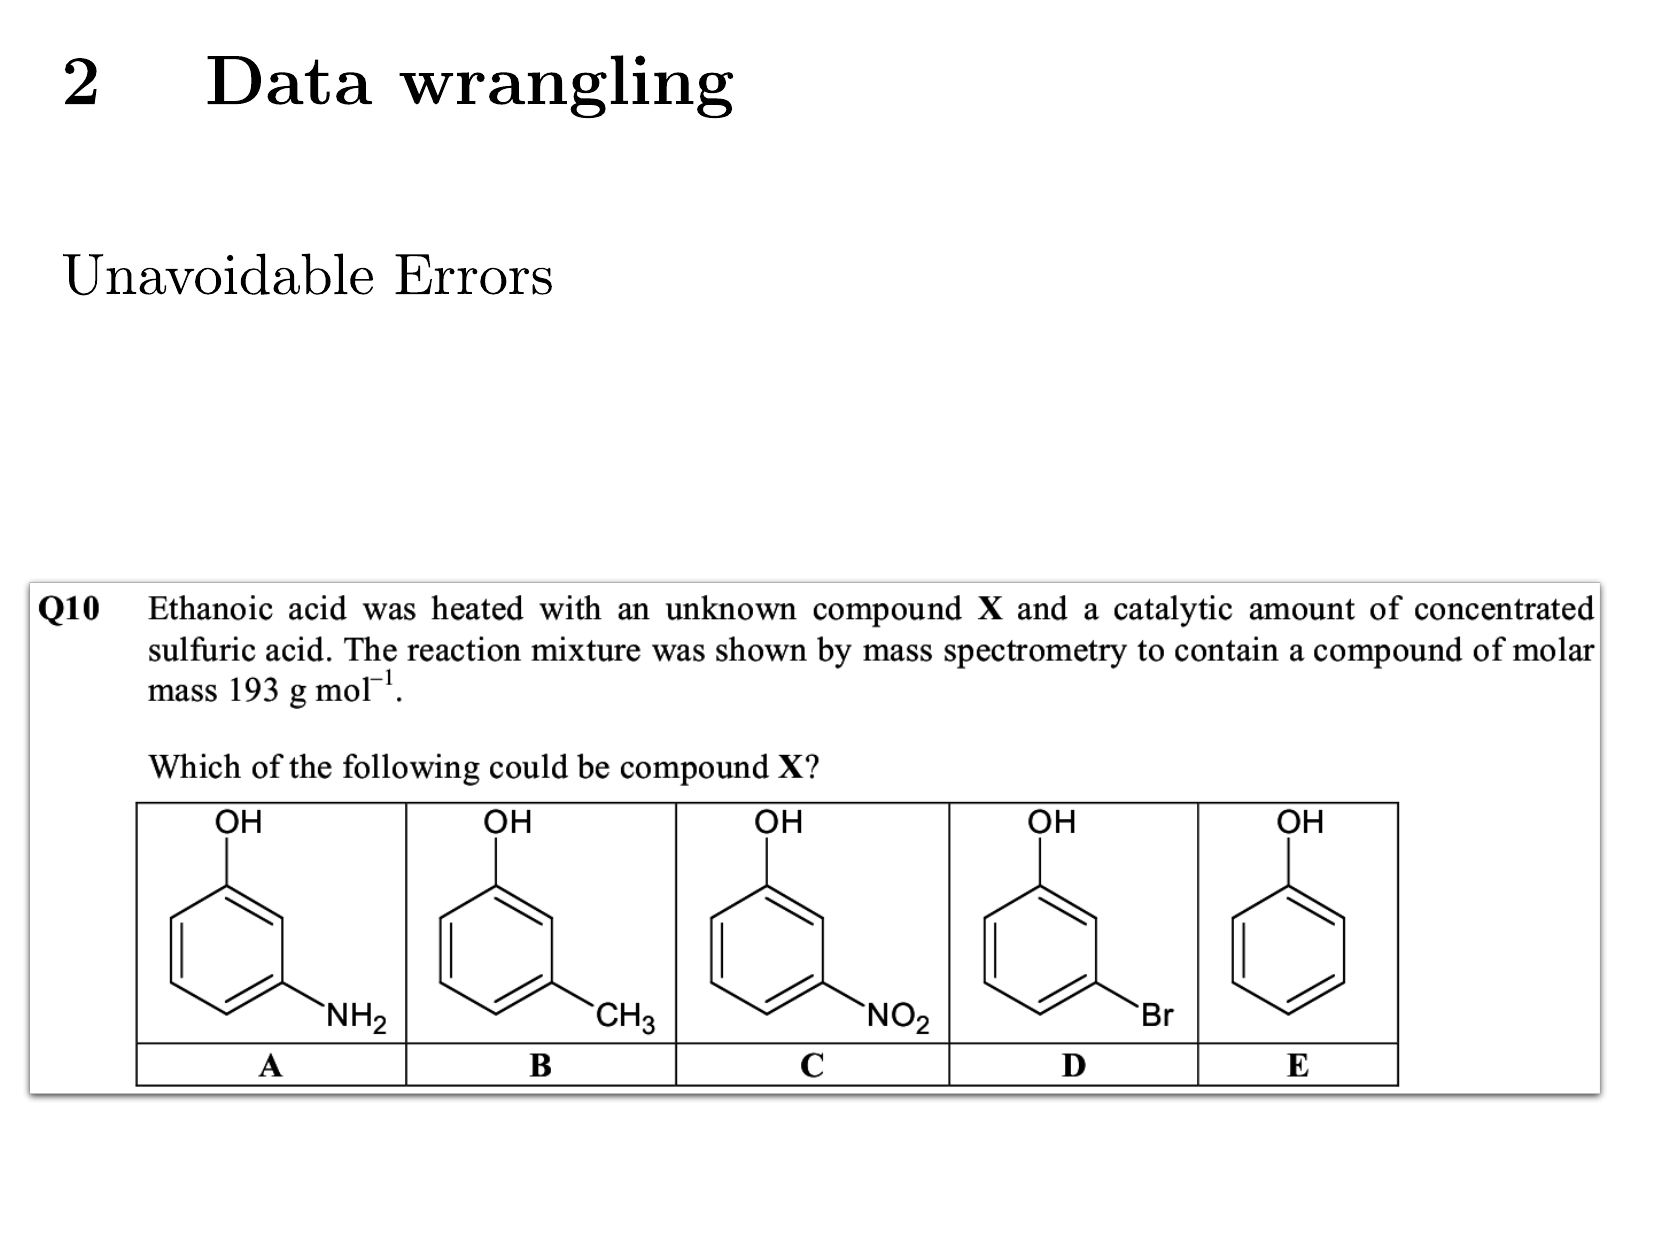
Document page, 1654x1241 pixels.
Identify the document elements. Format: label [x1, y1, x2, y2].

picture [23, 578, 1607, 1103]
text_box [61, 55, 736, 296]
